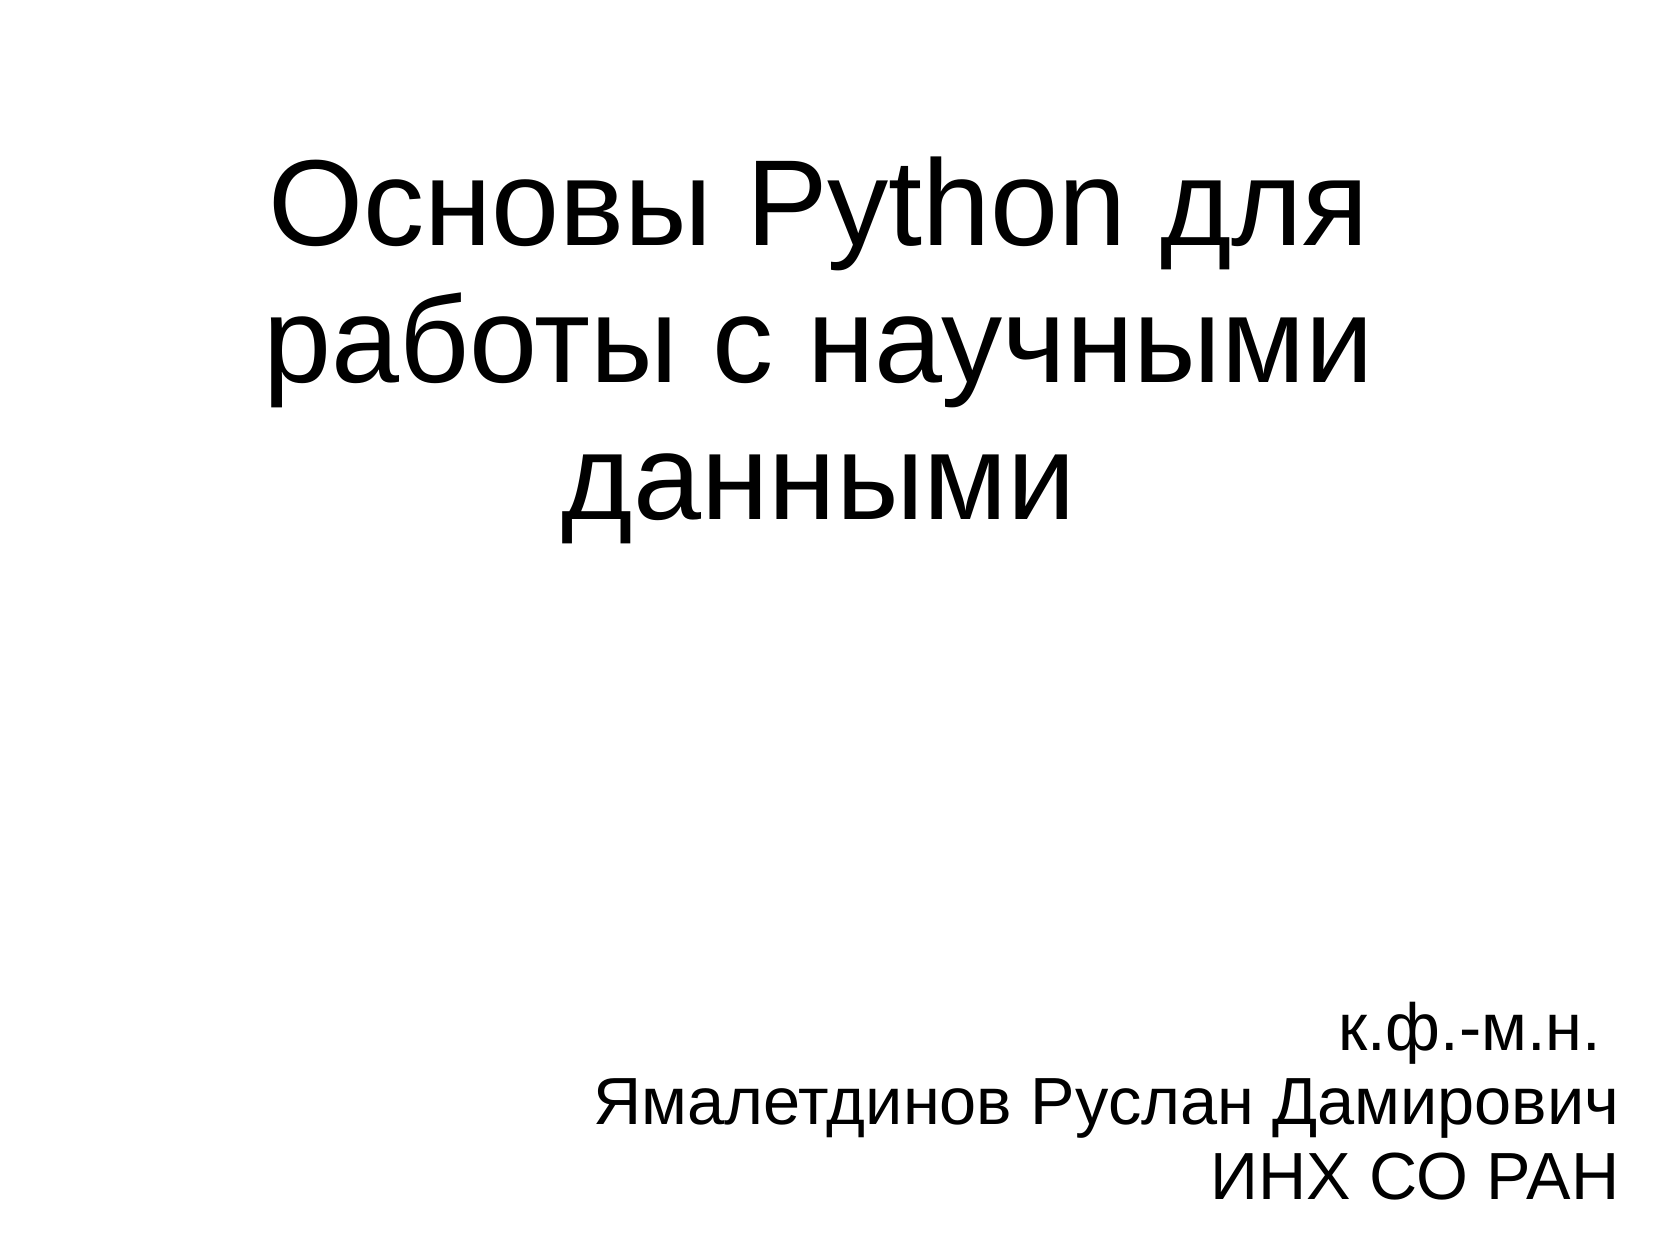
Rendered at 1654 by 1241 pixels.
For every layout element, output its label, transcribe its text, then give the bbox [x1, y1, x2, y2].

subtitle к.ф.-м.н. Ямалетдинов Руслан Дамирович ИНХ СО РАН [131, 989, 1621, 1214]
title Основы Python для работы с научными данными [75, 135, 1564, 546]
